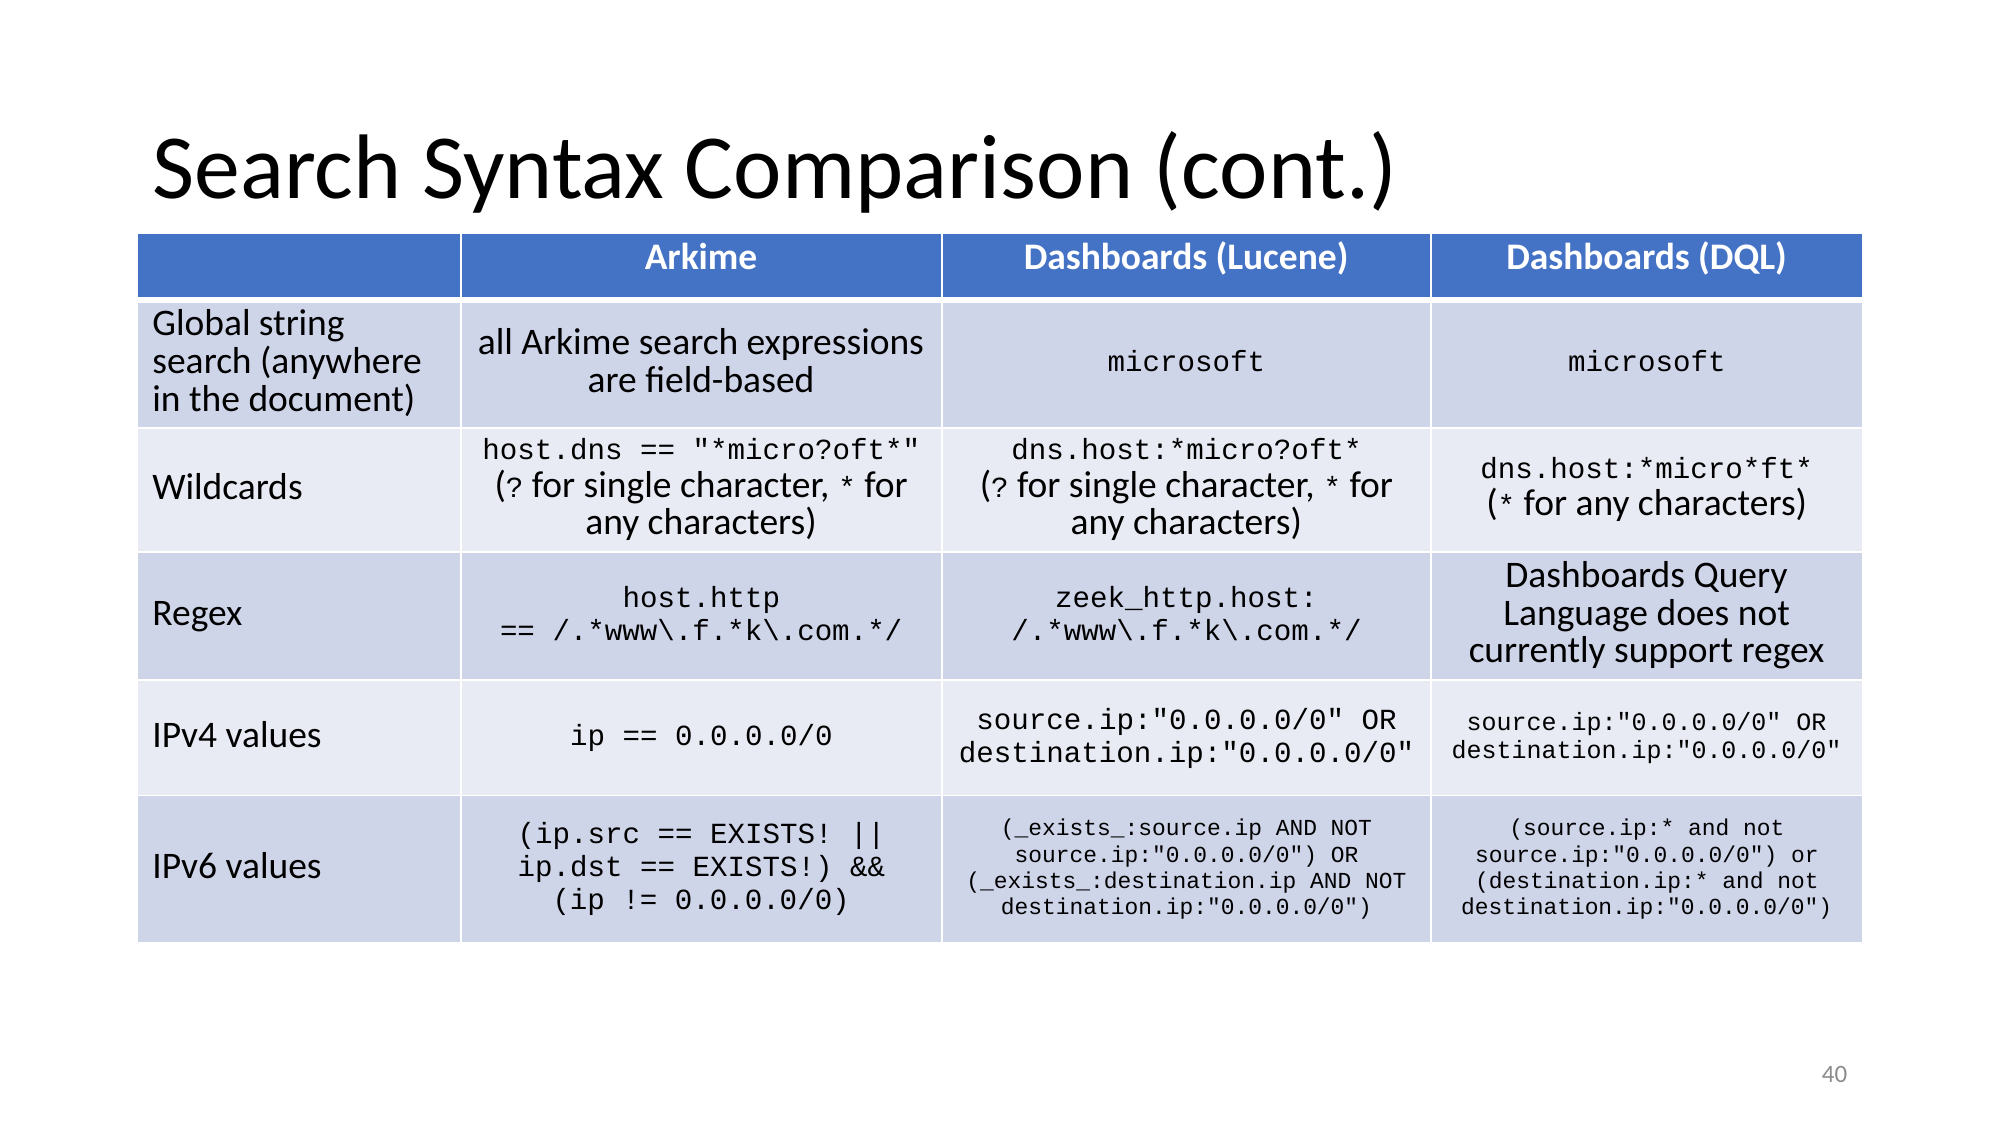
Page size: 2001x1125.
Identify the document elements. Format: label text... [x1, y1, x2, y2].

table_header [138, 234, 460, 297]
table_cell ip == 0.0.0.0/0 [462, 681, 941, 795]
table_cell (_exists_:source.ip AND NOT source.ip:"0.0.0.0/0") OR (_exists_:destination.ip AND NOT destination.ip:"0.0.0.0/0") [943, 796, 1430, 942]
table_cell IPv4 values [138, 681, 460, 795]
slide_number <number> [1412, 1042, 1863, 1103]
table_header Arkime [462, 234, 941, 297]
table_cell Wildcards [138, 429, 460, 551]
table_cell microsoft [1432, 303, 1862, 427]
table_header Dashboards (Lucene) [943, 234, 1430, 297]
table_cell microsoft [943, 303, 1430, 427]
table_cell dns.host:*micro*ft* (* for any characters) [1432, 429, 1862, 551]
table_cell Regex [138, 553, 460, 679]
table_header Dashboards (DQL) [1432, 234, 1862, 297]
table_cell Global string search (anywhere in the document) [138, 303, 460, 427]
table_cell host.dns == "*micro?oft*" (? for single character, * for any characters) [462, 429, 941, 551]
table_cell Dashboards Query Language does not currently support regex [1432, 553, 1862, 679]
table_cell source.ip:"0.0.0.0/0" OR destination.ip:"0.0.0.0/0" [1432, 681, 1862, 795]
table_cell all Arkime search expressions are field-based [462, 303, 941, 427]
table_cell zeek_http.host: /.*www\.f.*k\.com.*/ [943, 553, 1430, 679]
title Search Syntax Comparison (cont.) [137, 59, 1863, 233]
table_cell source.ip:"0.0.0.0/0" OR destination.ip:"0.0.0.0/0" [943, 681, 1430, 795]
table_cell (ip.src == EXISTS! || ip.dst == EXISTS!) && (ip != 0.0.0.0/0) [462, 796, 941, 942]
table_cell (source.ip:* and not source.ip:"0.0.0.0/0") or (destination.ip:* and not destination.ip:"0.0.0.0/0") [1432, 796, 1862, 942]
table_cell host.http == /.*www\.f.*k\.com.*/ [462, 553, 941, 679]
table_cell IPv6 values [138, 796, 460, 942]
table_cell dns.host:*micro?oft* (? for single character, * for any characters) [943, 429, 1430, 551]
